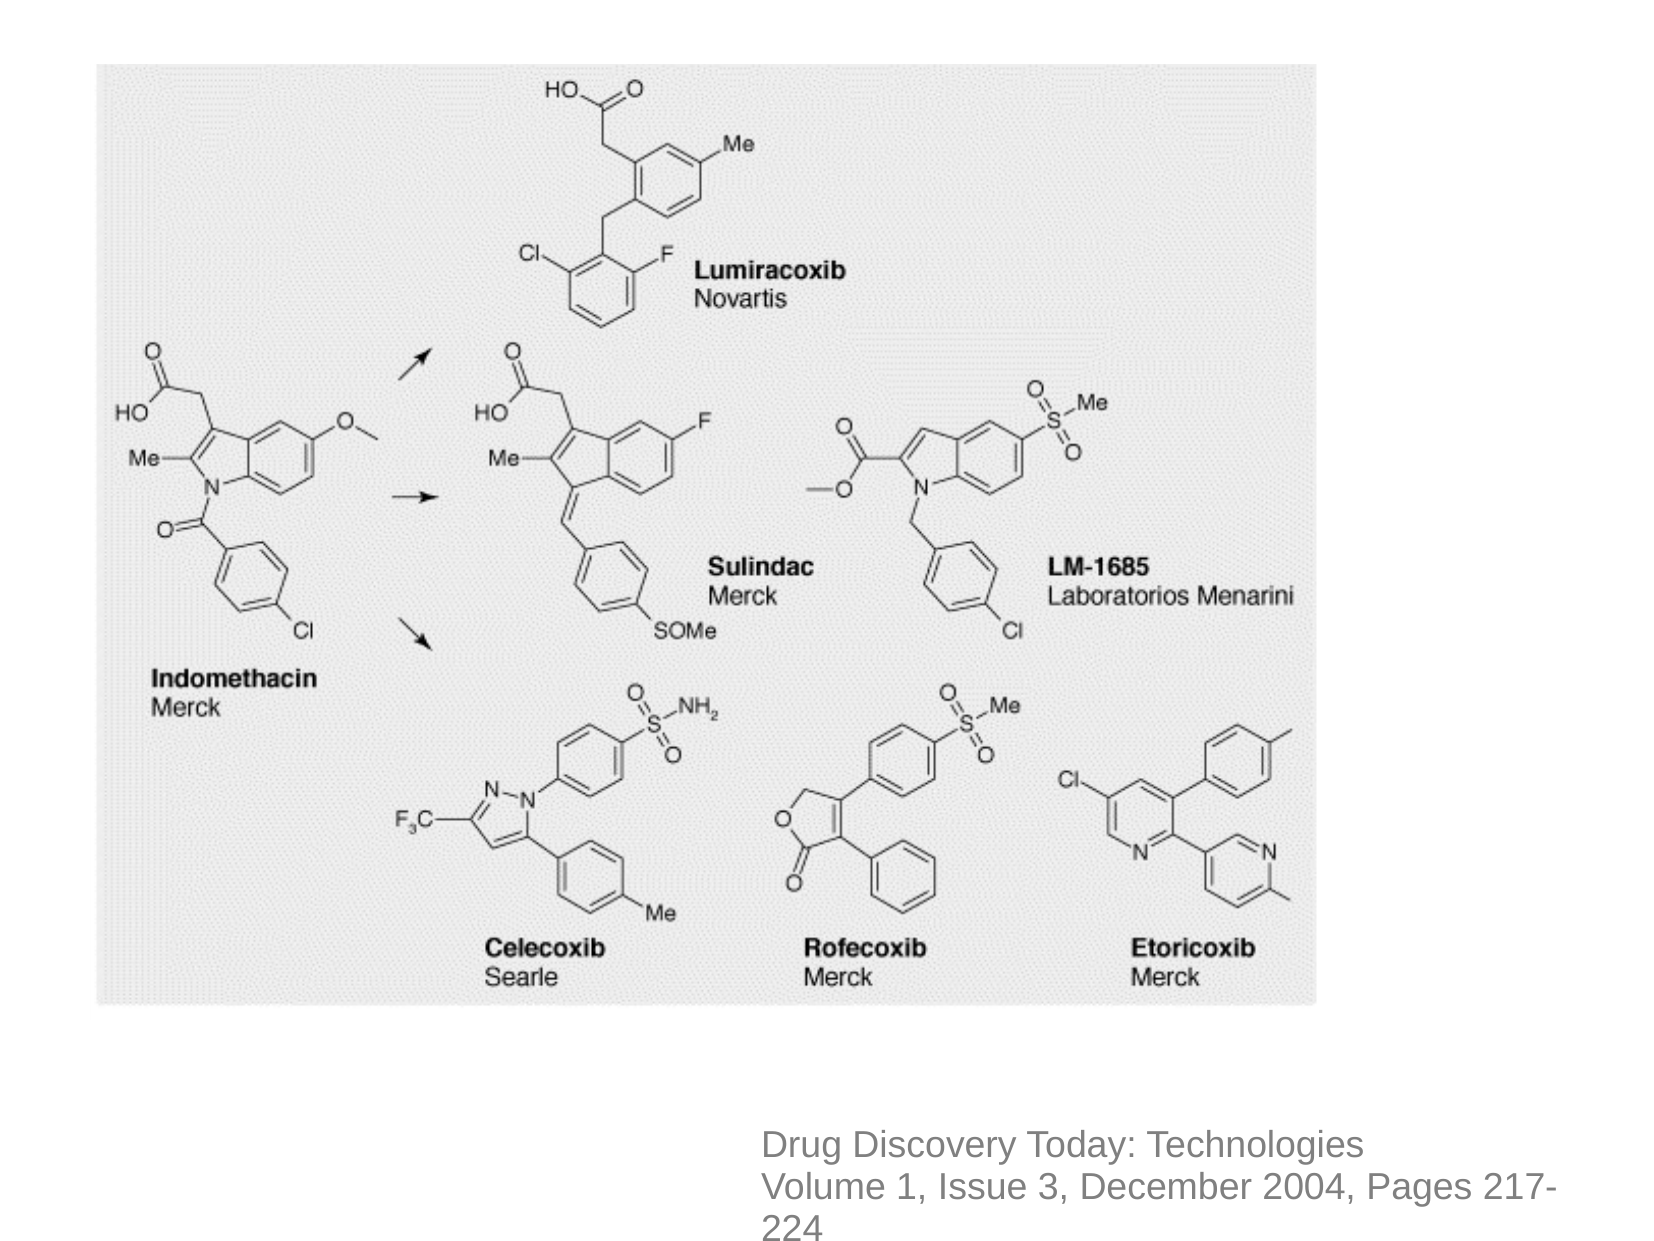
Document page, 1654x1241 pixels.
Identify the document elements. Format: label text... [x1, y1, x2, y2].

picture [89, 64, 1321, 1021]
text_box Drug Discovery Today: Technologies Volume 1, Issue 3, December 2004, Pages 217-224 [746, 1116, 1636, 1216]
